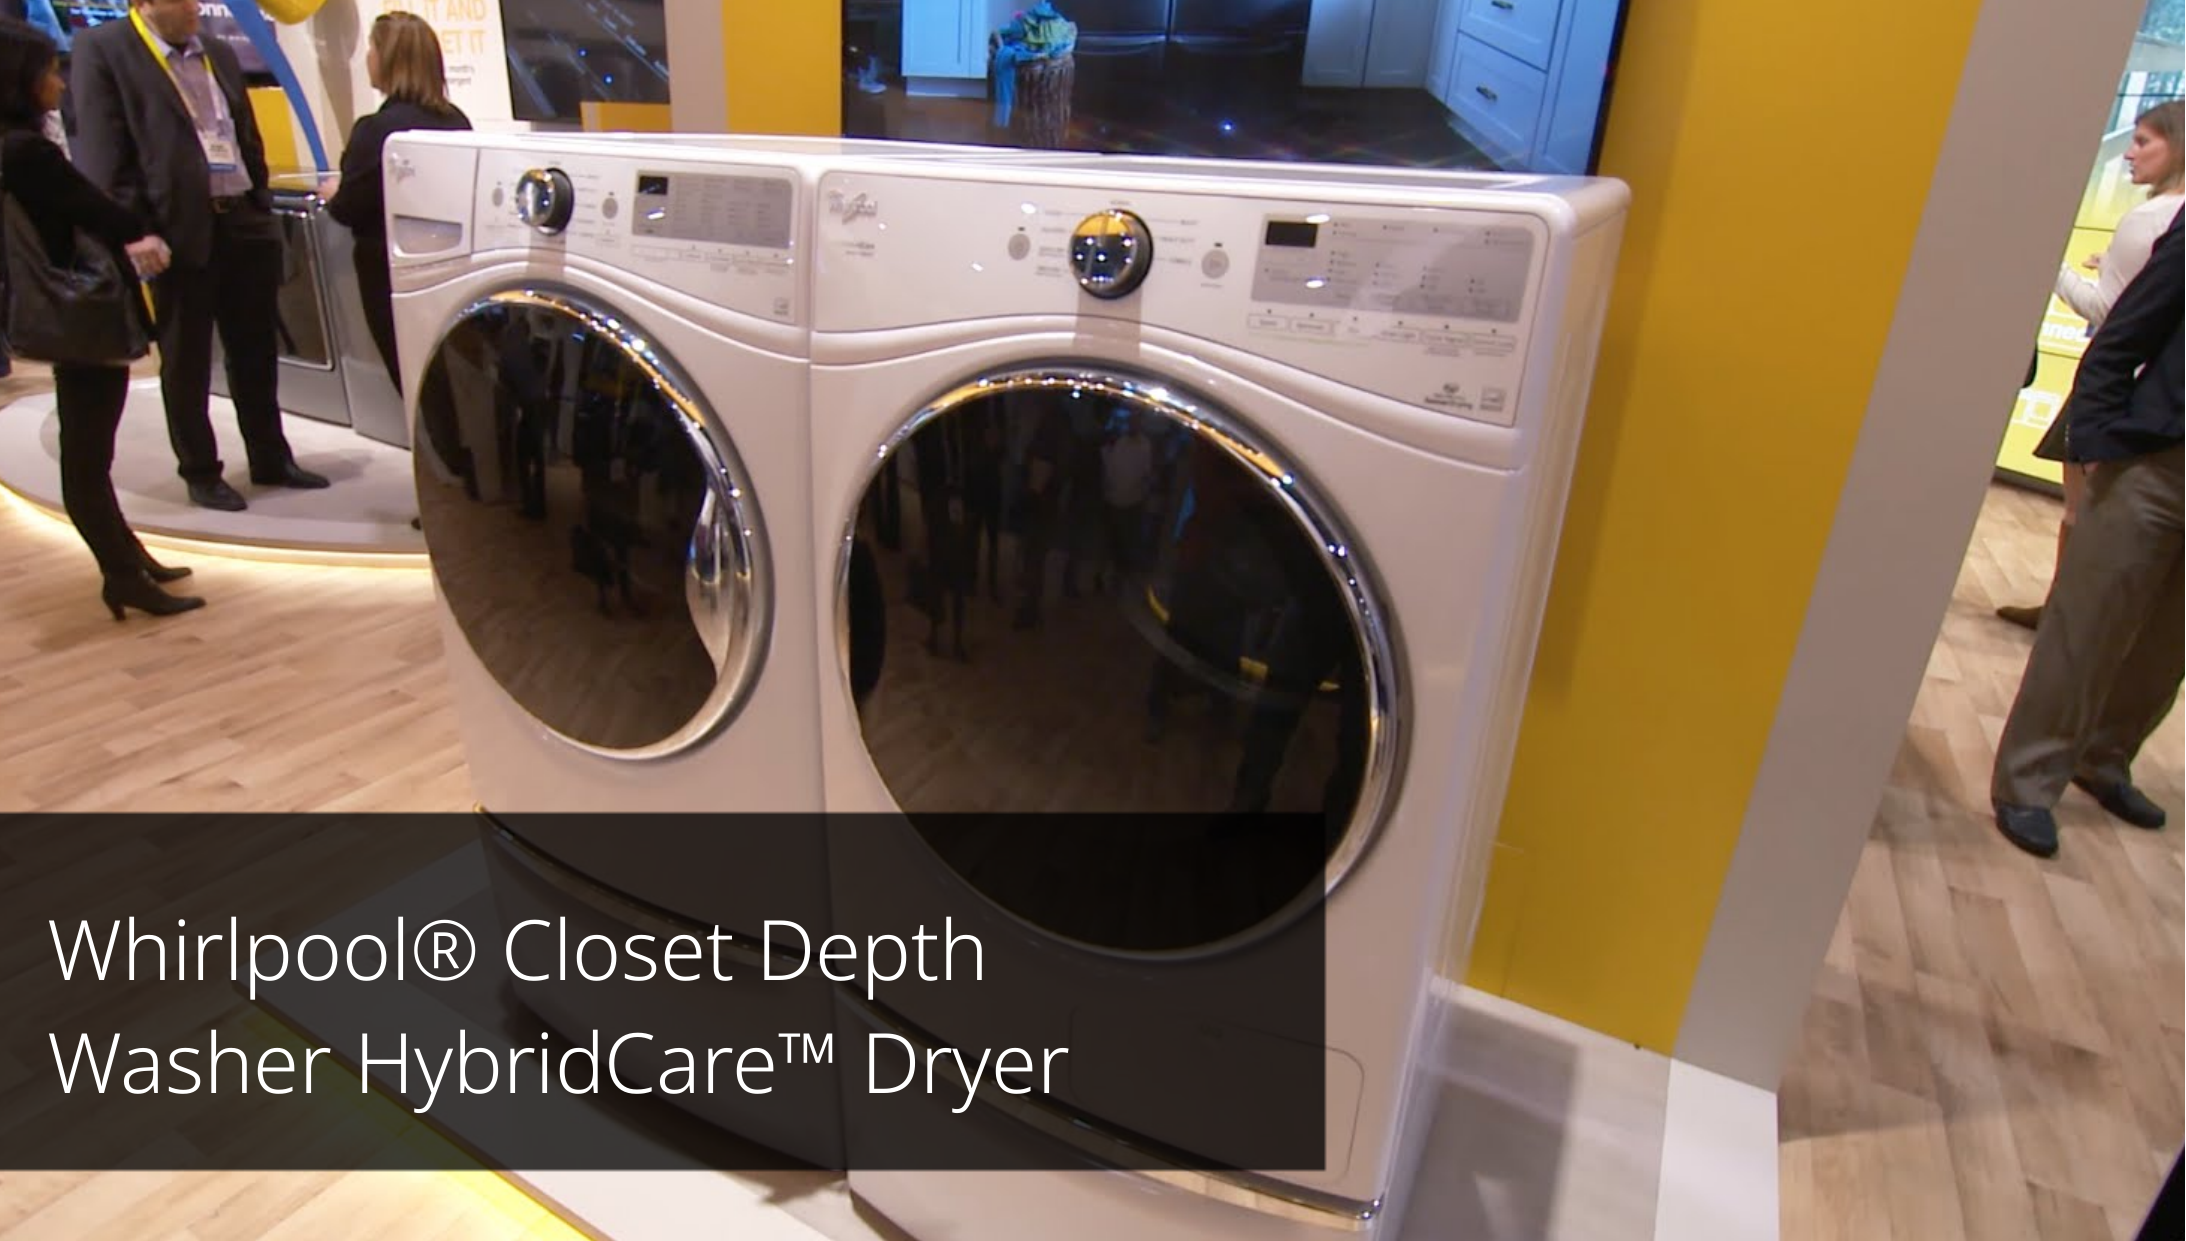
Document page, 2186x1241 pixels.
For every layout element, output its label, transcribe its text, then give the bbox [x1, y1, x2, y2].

picture [0, 0, 2185, 1241]
text_box Whirlpool® Closet Depth Washer HybridCare™ Dryer [33, 884, 1285, 1099]
